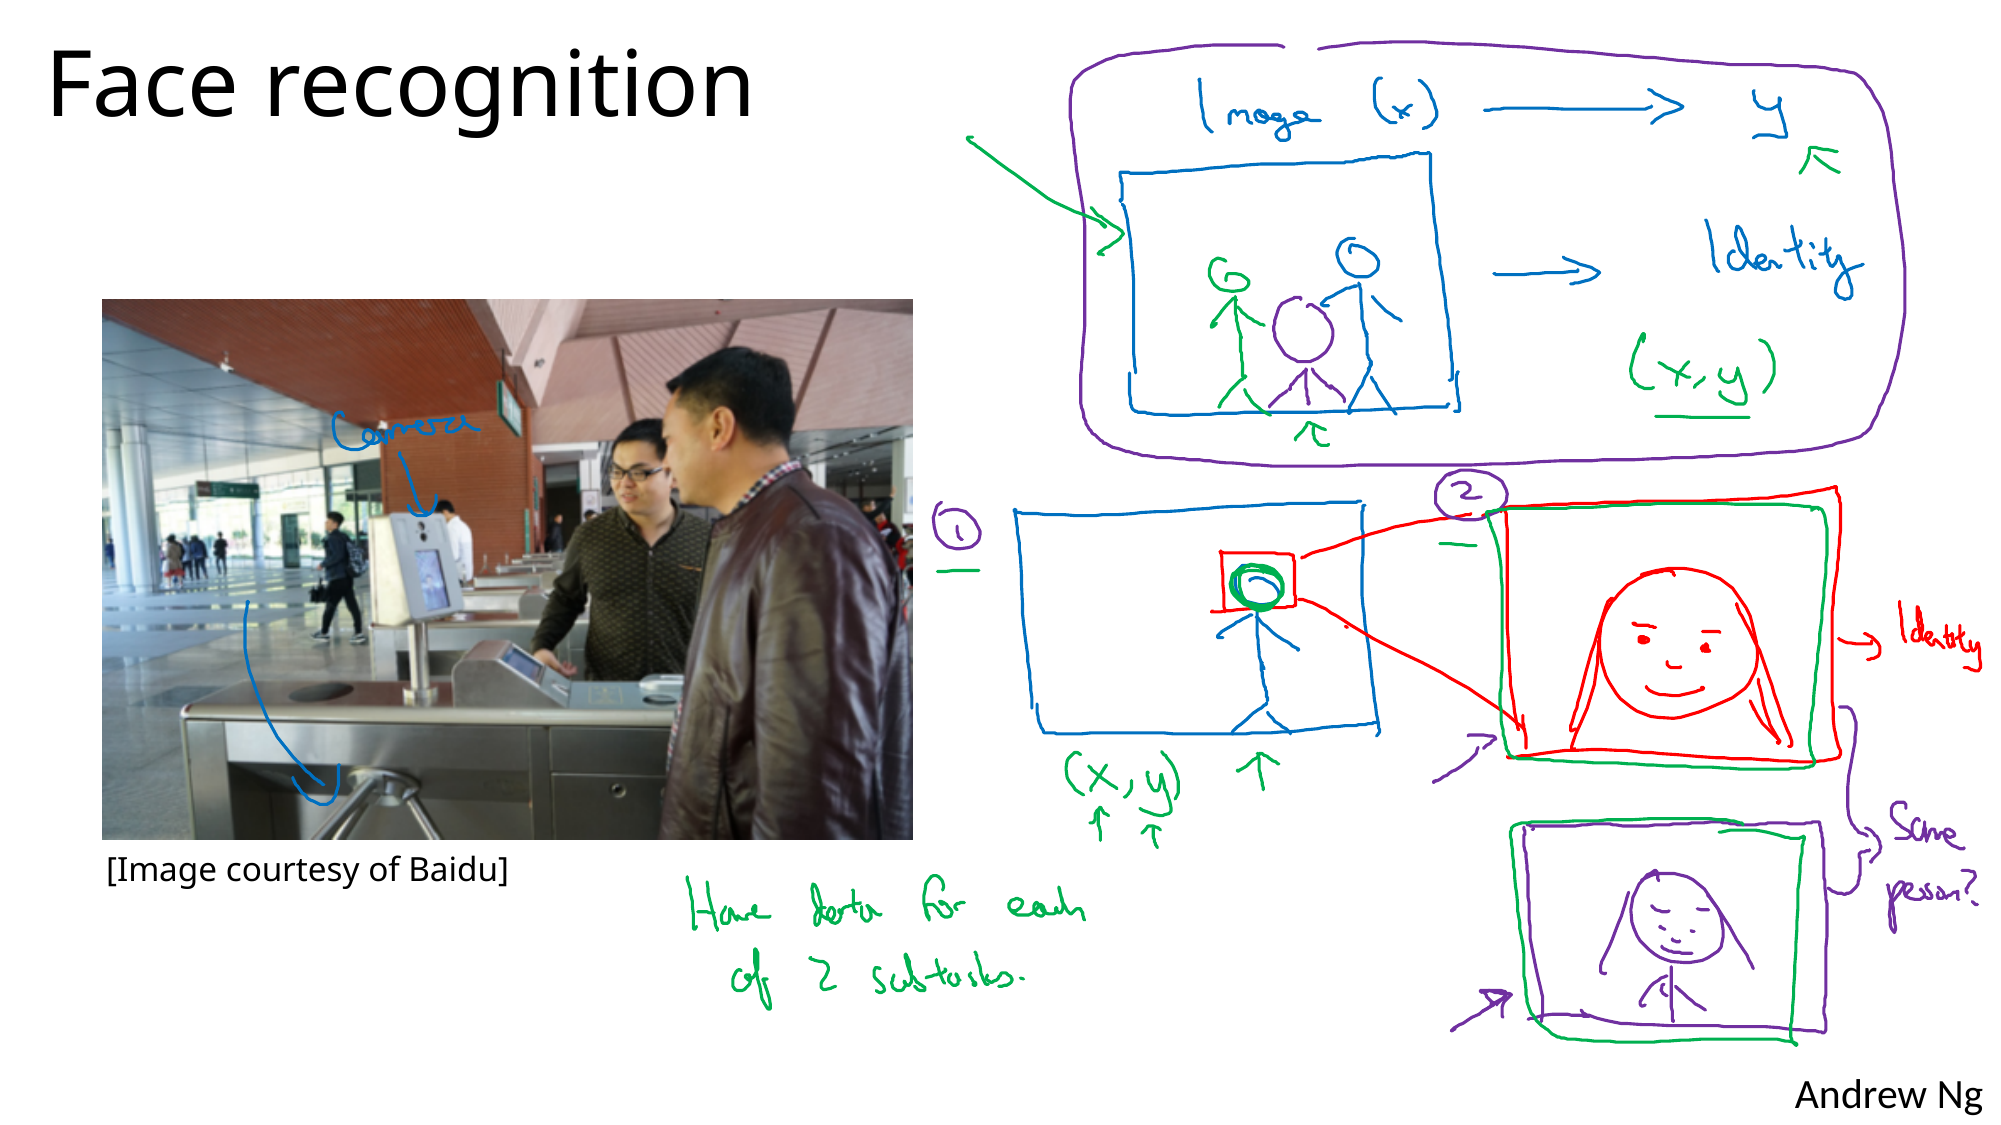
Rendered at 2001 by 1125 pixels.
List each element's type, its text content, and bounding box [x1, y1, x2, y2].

text_box [Image courtesy of Baidu] [90, 840, 241, 897]
picture [102, 38, 1984, 1049]
title Face recognition [30, 29, 2000, 248]
